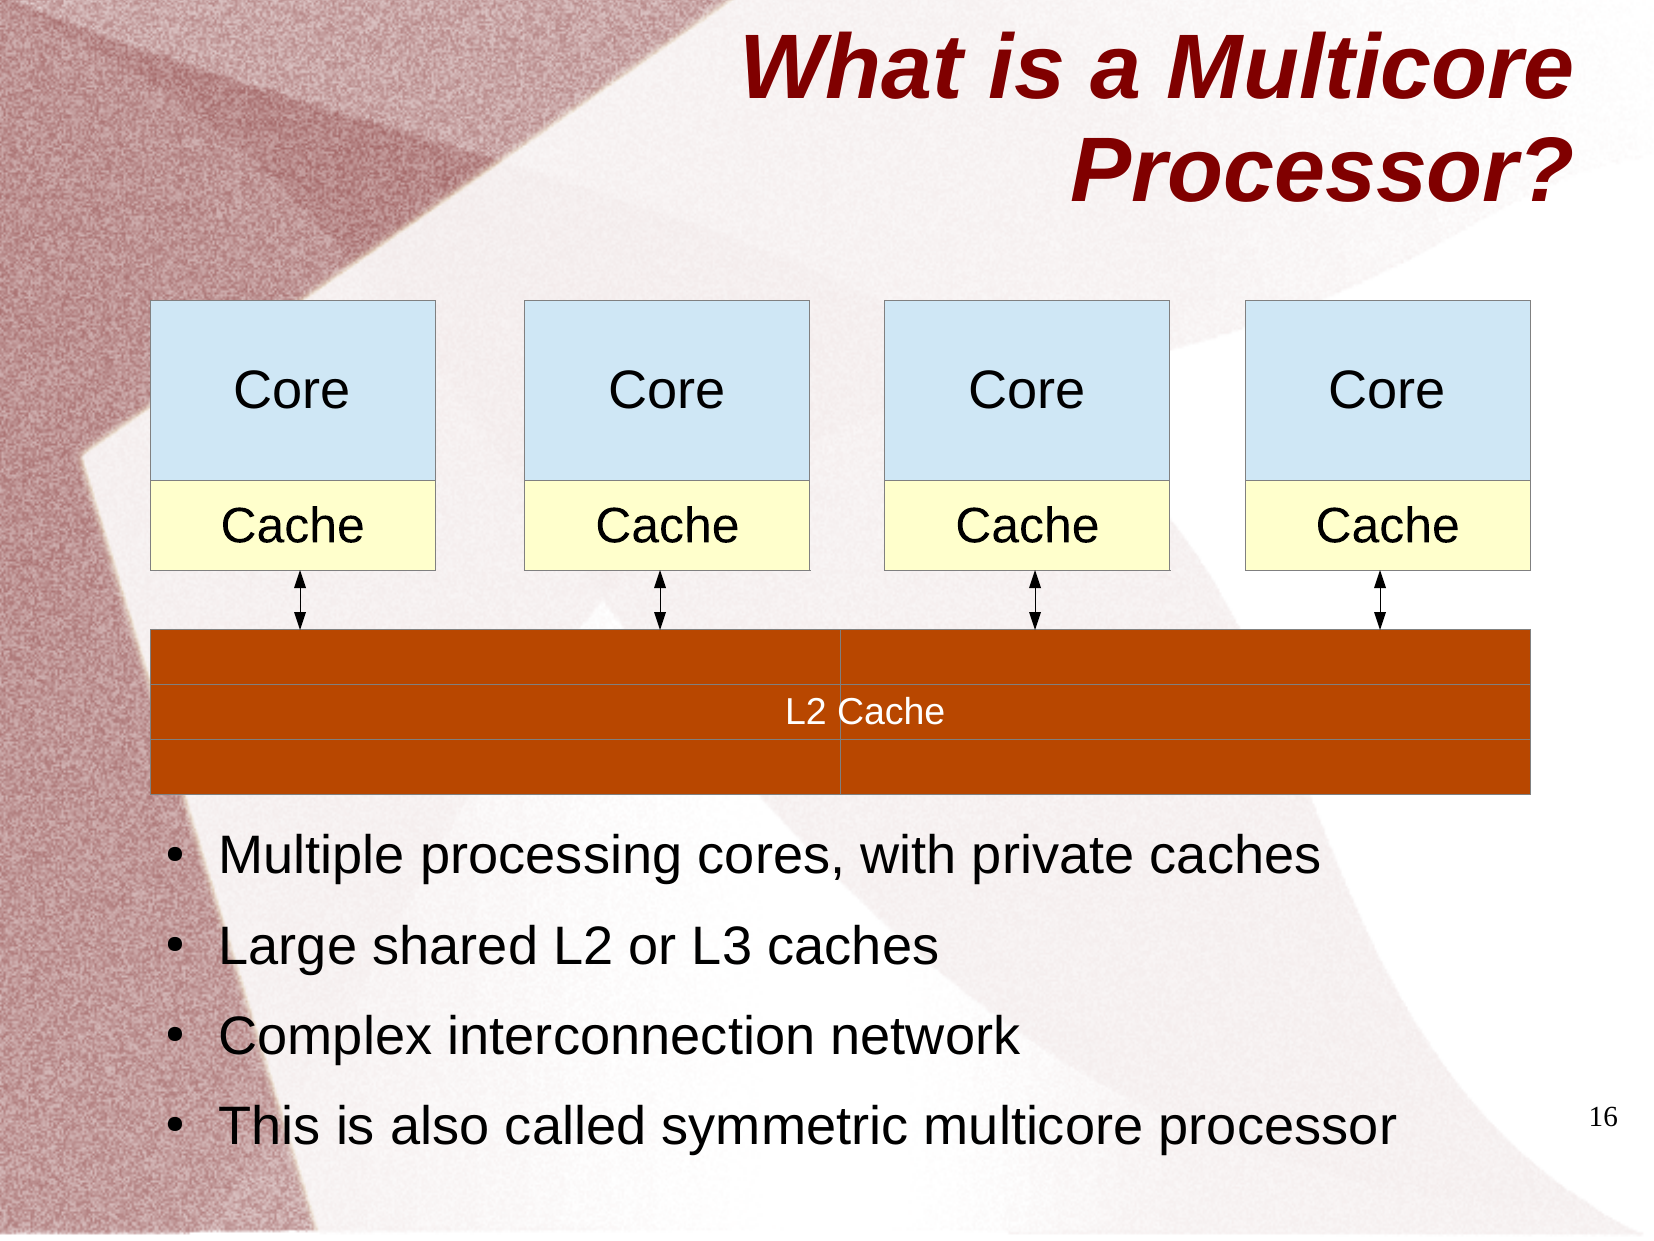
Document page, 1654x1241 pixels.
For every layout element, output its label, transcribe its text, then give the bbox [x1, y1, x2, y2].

picture [0, 0, 1654, 1241]
title What is a Multicore Processor? [565, 15, 1576, 223]
text_box L2 Cache [770, 683, 961, 741]
text_box Core [150, 300, 436, 480]
text_box Cache [150, 480, 436, 571]
text_box Core [1245, 300, 1531, 480]
text_box Cache [1245, 480, 1531, 571]
text_box [150, 629, 1531, 795]
list Multiple processing cores, with private caches Large shared L2 or L3 caches Complex interconnection network This is also called symmetric multicore processor [147, 825, 1606, 1156]
text_box Core [524, 300, 810, 480]
text_box Core [884, 300, 1170, 480]
text_box Cache [524, 480, 811, 571]
text_box Cache [884, 480, 1171, 571]
